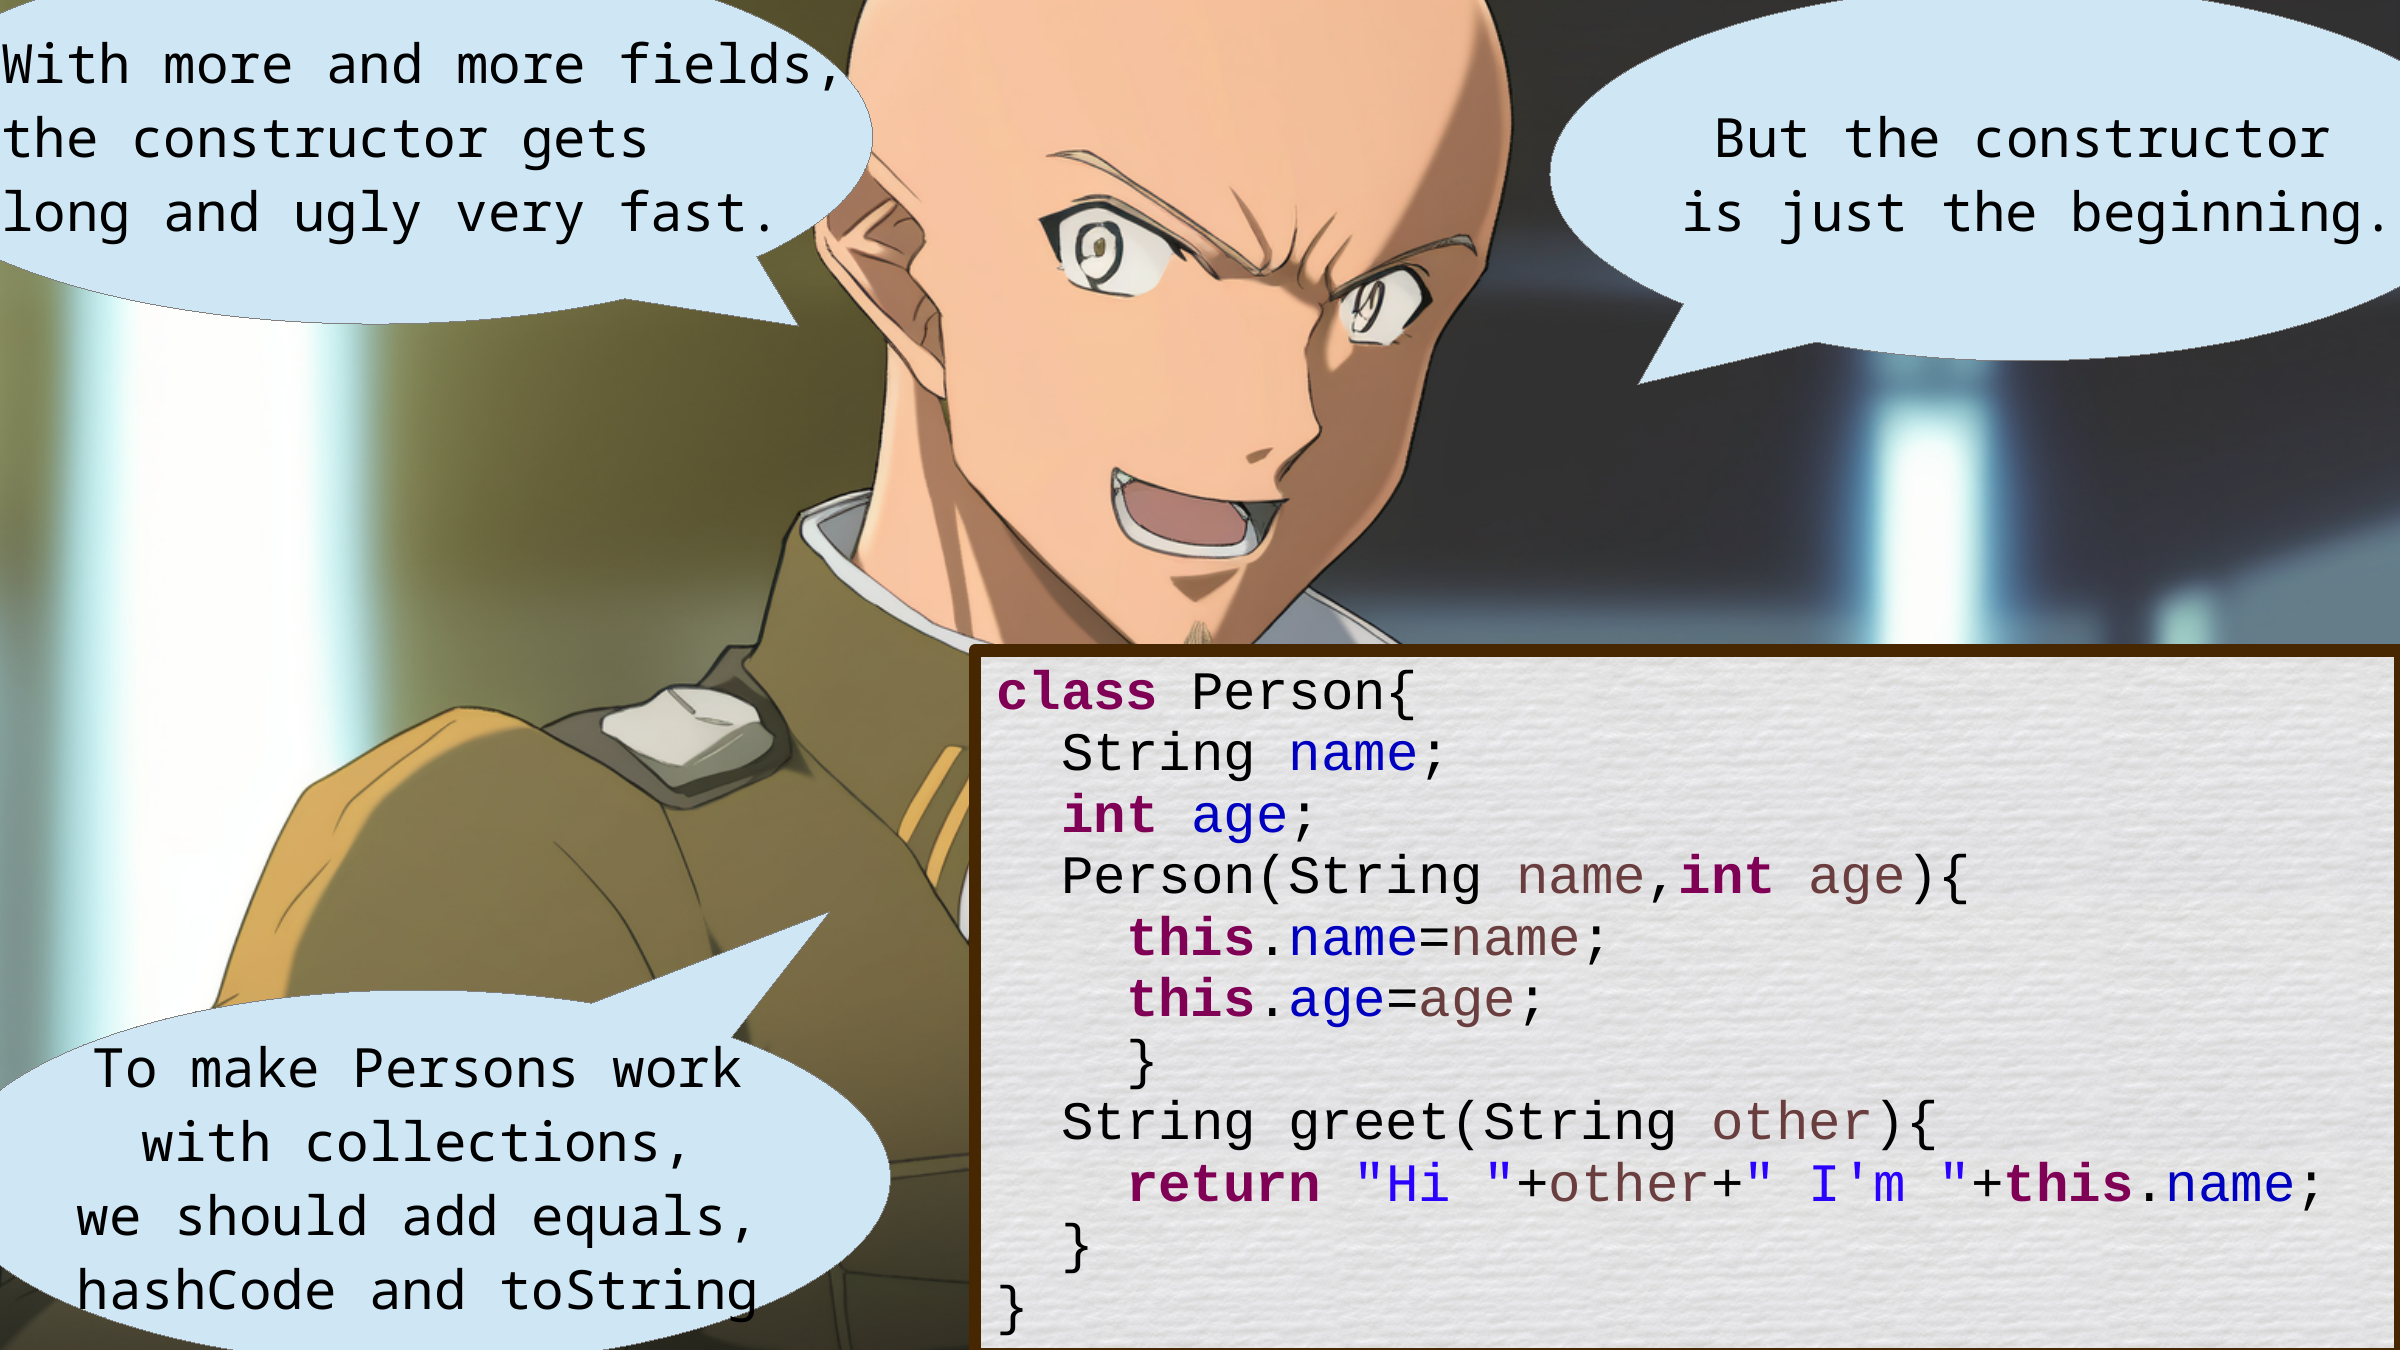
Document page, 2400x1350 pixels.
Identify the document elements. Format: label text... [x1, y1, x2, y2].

text_box class Person{ String name; int age; Person(String name,int age){ this.name=name; this.age=age; } String greet(String other){ return "Hi "+other+" I'm "+this.name; } } [975, 650, 2400, 1350]
text_box To make Persons work with collections, we should add equals, hashCode and toString [0, 911, 891, 1350]
picture [0, 0, 31, 12]
picture [0, 1266, 227, 1350]
text_box With more and more fields, the constructor gets long and ugly very fast. [0, 0, 873, 327]
text_box But the constructor is just the beginning. [1549, 0, 2400, 385]
picture [2209, 0, 2400, 60]
picture [735, 1312, 749, 1318]
picture [0, 0, 2400, 1350]
